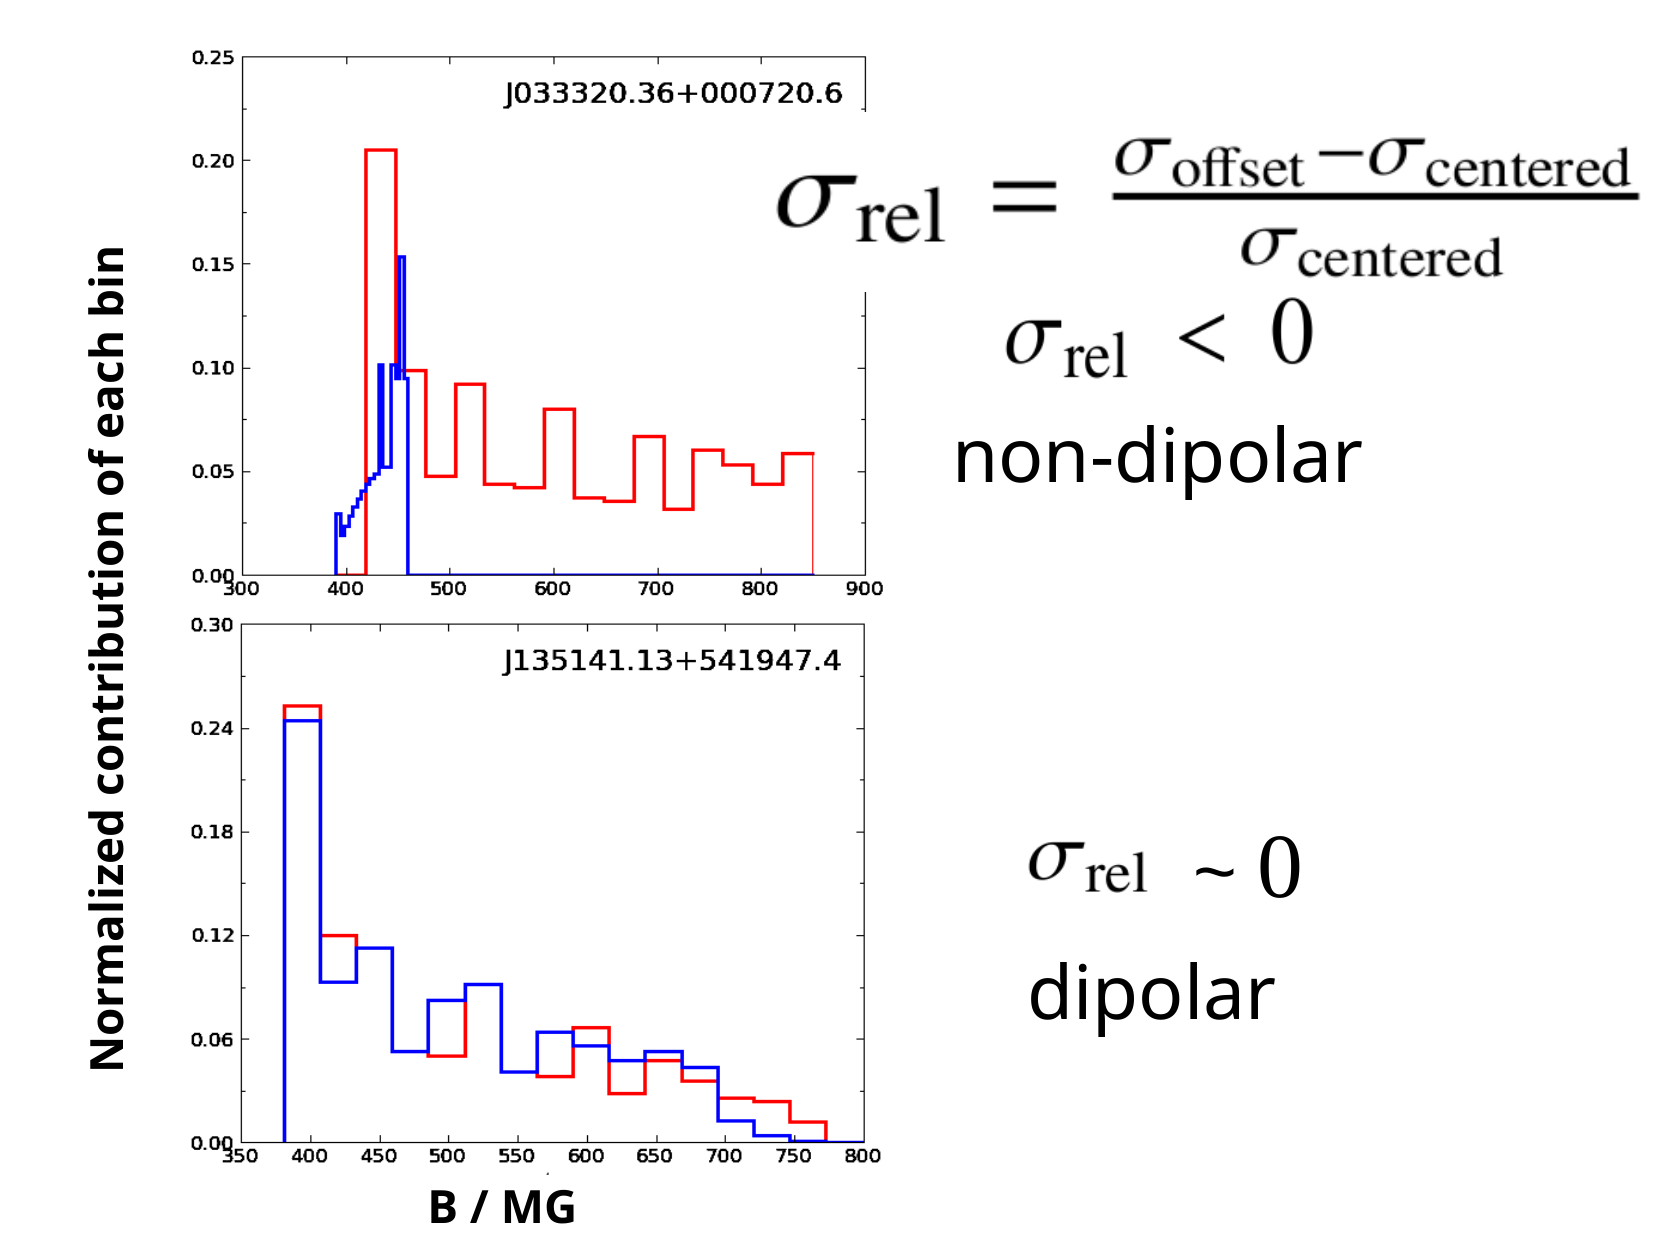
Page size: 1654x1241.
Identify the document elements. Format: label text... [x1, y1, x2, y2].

text_box ~ 0 [1178, 798, 1329, 924]
text_box non-dipolar [937, 400, 1425, 506]
picture [1026, 840, 1150, 898]
text_box Normalized contribution of each bin [69, 135, 141, 1089]
text_box B / MG [412, 1170, 621, 1241]
picture [169, 37, 1644, 1200]
text_box dipolar [1012, 937, 1350, 1043]
